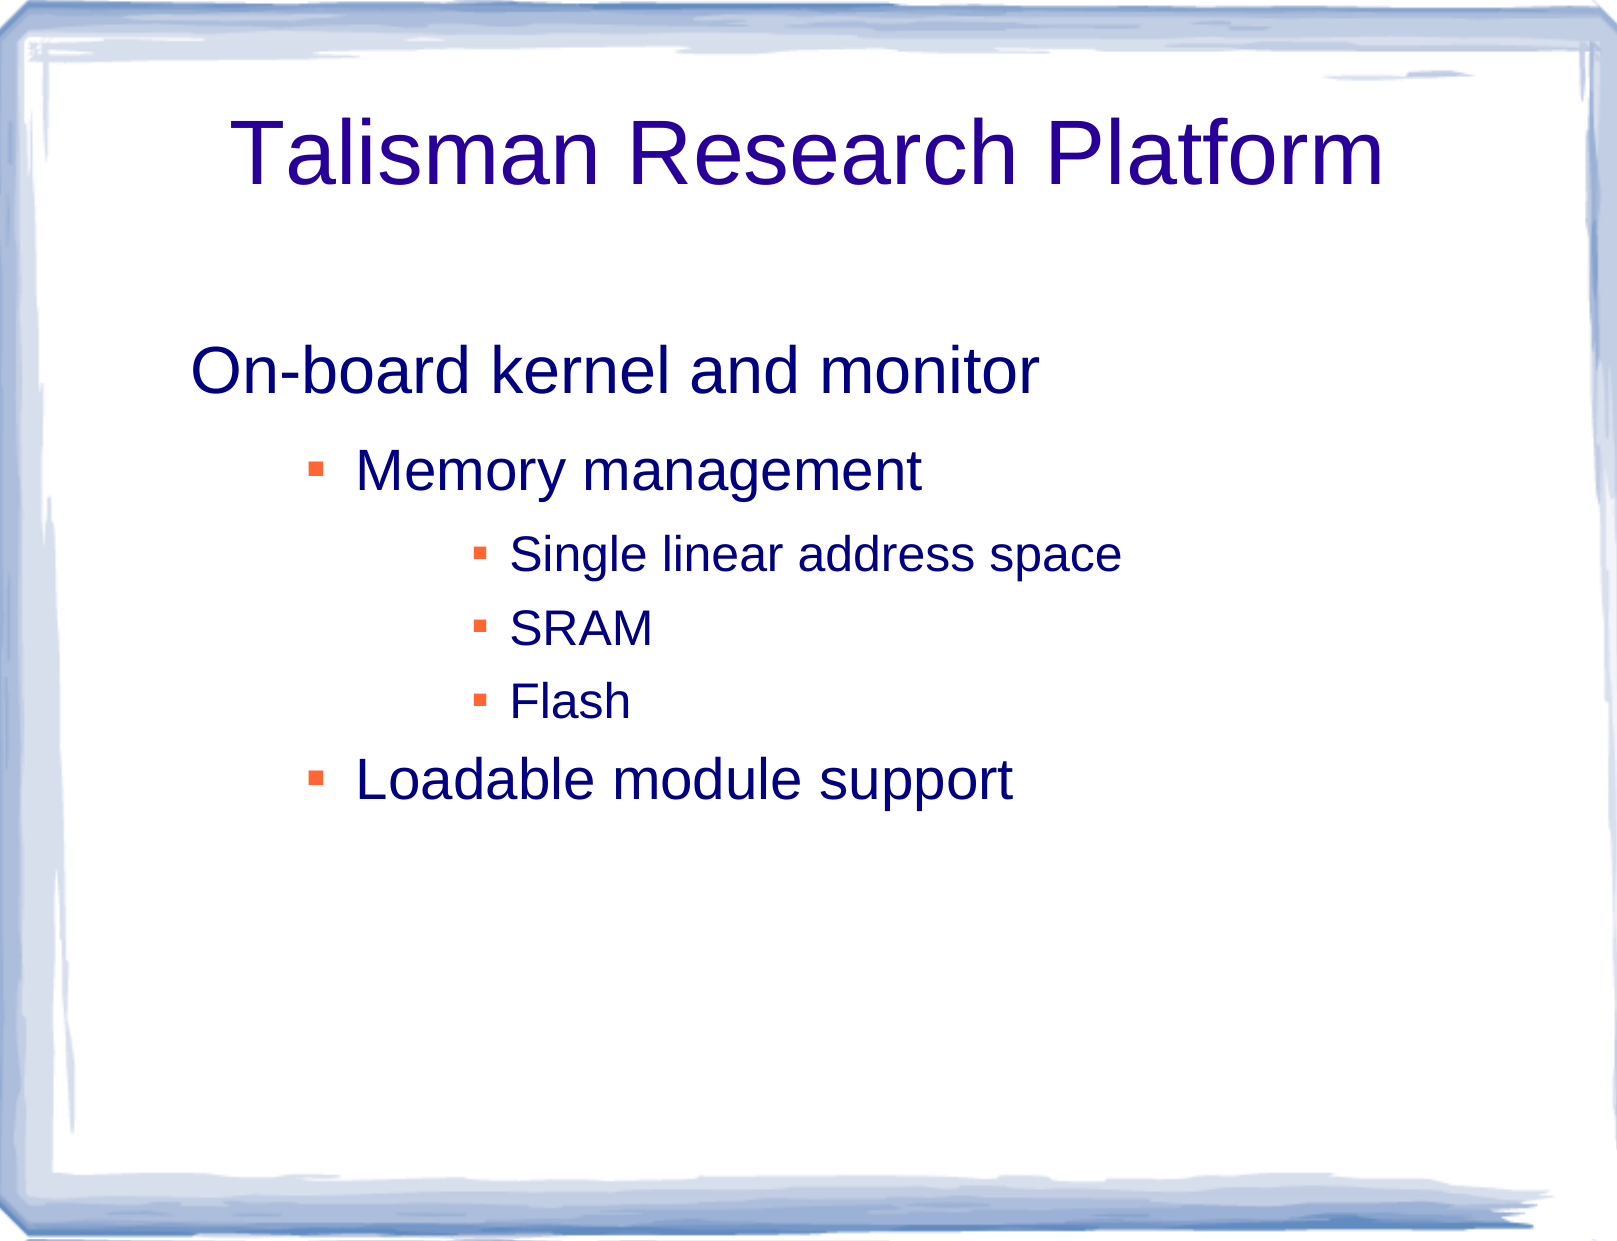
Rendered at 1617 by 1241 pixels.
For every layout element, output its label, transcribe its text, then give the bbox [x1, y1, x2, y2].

title Talisman Research Platform [80, 49, 1537, 257]
picture [0, 0, 1617, 1241]
list On-board kernel and monitor Memory management Single linear address space SRAM Flash Loadable module support [119, 333, 1541, 1013]
